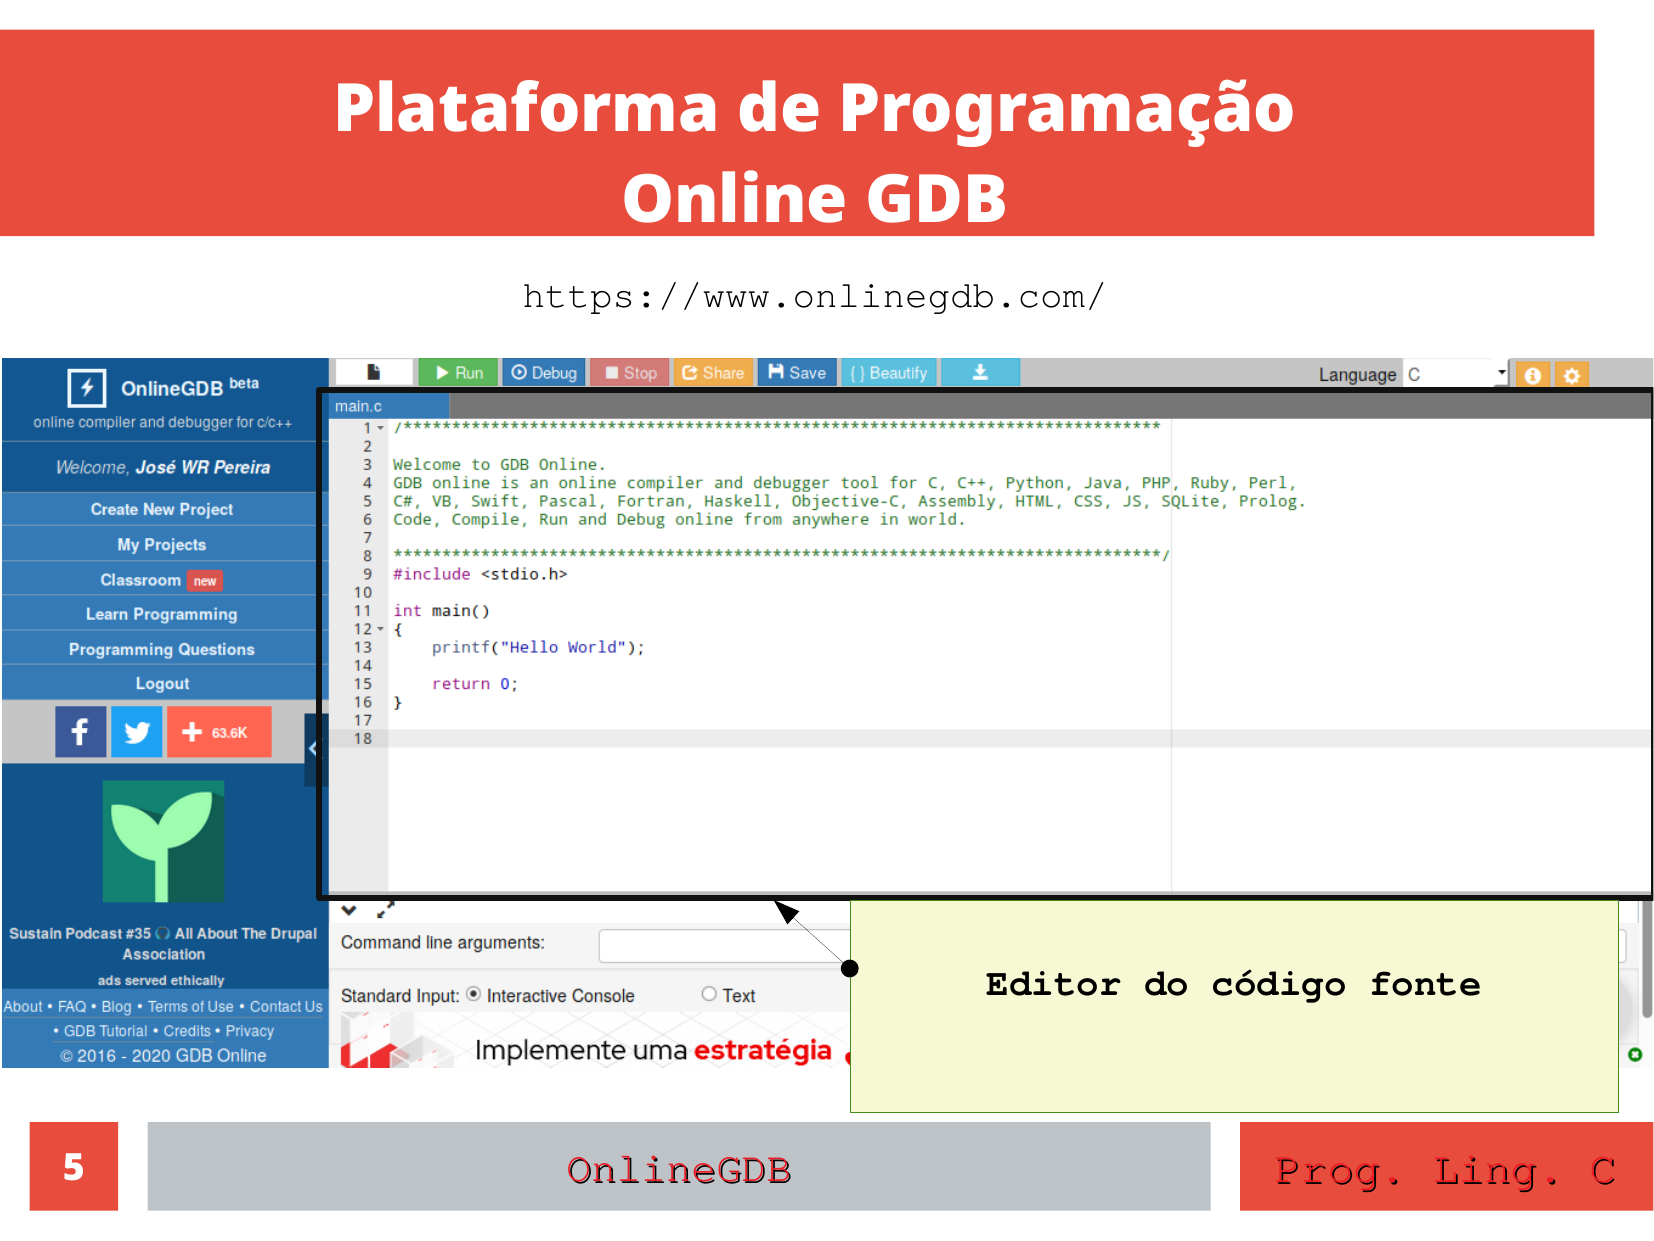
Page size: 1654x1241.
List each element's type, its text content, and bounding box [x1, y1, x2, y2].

text_box Editor do código fonte [850, 900, 1619, 1113]
picture [2, 358, 1654, 1068]
text_box OnlineGDB [197, 1133, 1162, 1199]
text_box [318, 389, 1654, 898]
title Plataforma de Programação Online GDB [283, 60, 1347, 243]
text_box Prog. Ling. C [1233, 1133, 1654, 1202]
text_box https://www.onlinegdb.com/ [507, 264, 1123, 325]
